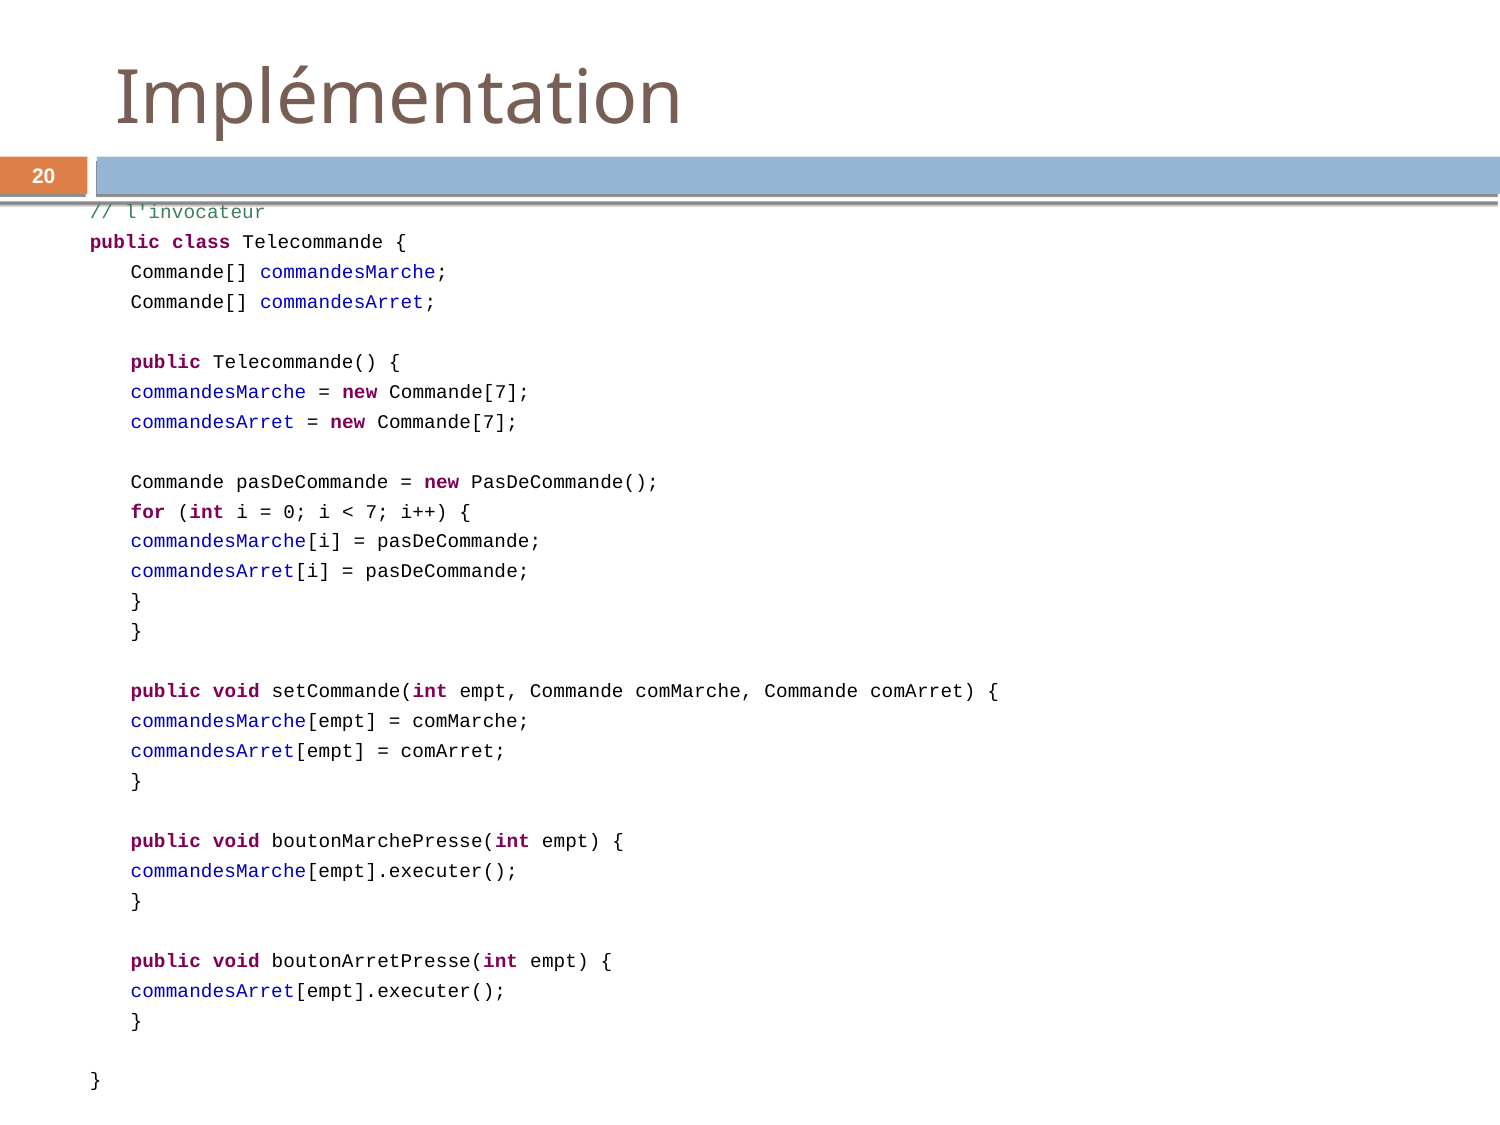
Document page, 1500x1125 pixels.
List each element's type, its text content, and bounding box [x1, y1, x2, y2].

title Implémentation [100, 37, 1438, 149]
slide_number <numéro> [0, 155, 88, 196]
list // l'invocateur public class Telecommande { Commande[] commandesMarche; Commande[] commandesArret; public Telecommande() { commandesMarche = new Commande[7]; commandesArret = new Commande[7]; Commande pasDeCommande = new PasDeCommande(); for (int i = 0; i < 7; i++) { commandesMarche[i] = pasDeCommande; commandesArret[i] = pasDeCommande; } } public void setCommande(int empt, Commande comMarche, Commande comArret) { commandesMarche[empt] = comMarche; commandesArret[empt] = comArret; } public void boutonMarchePresse(int empt) { commandesMarche[empt].executer(); } public void boutonArretPresse(int empt) { commandesArret[empt].executer(); } } [75, 196, 1436, 1101]
